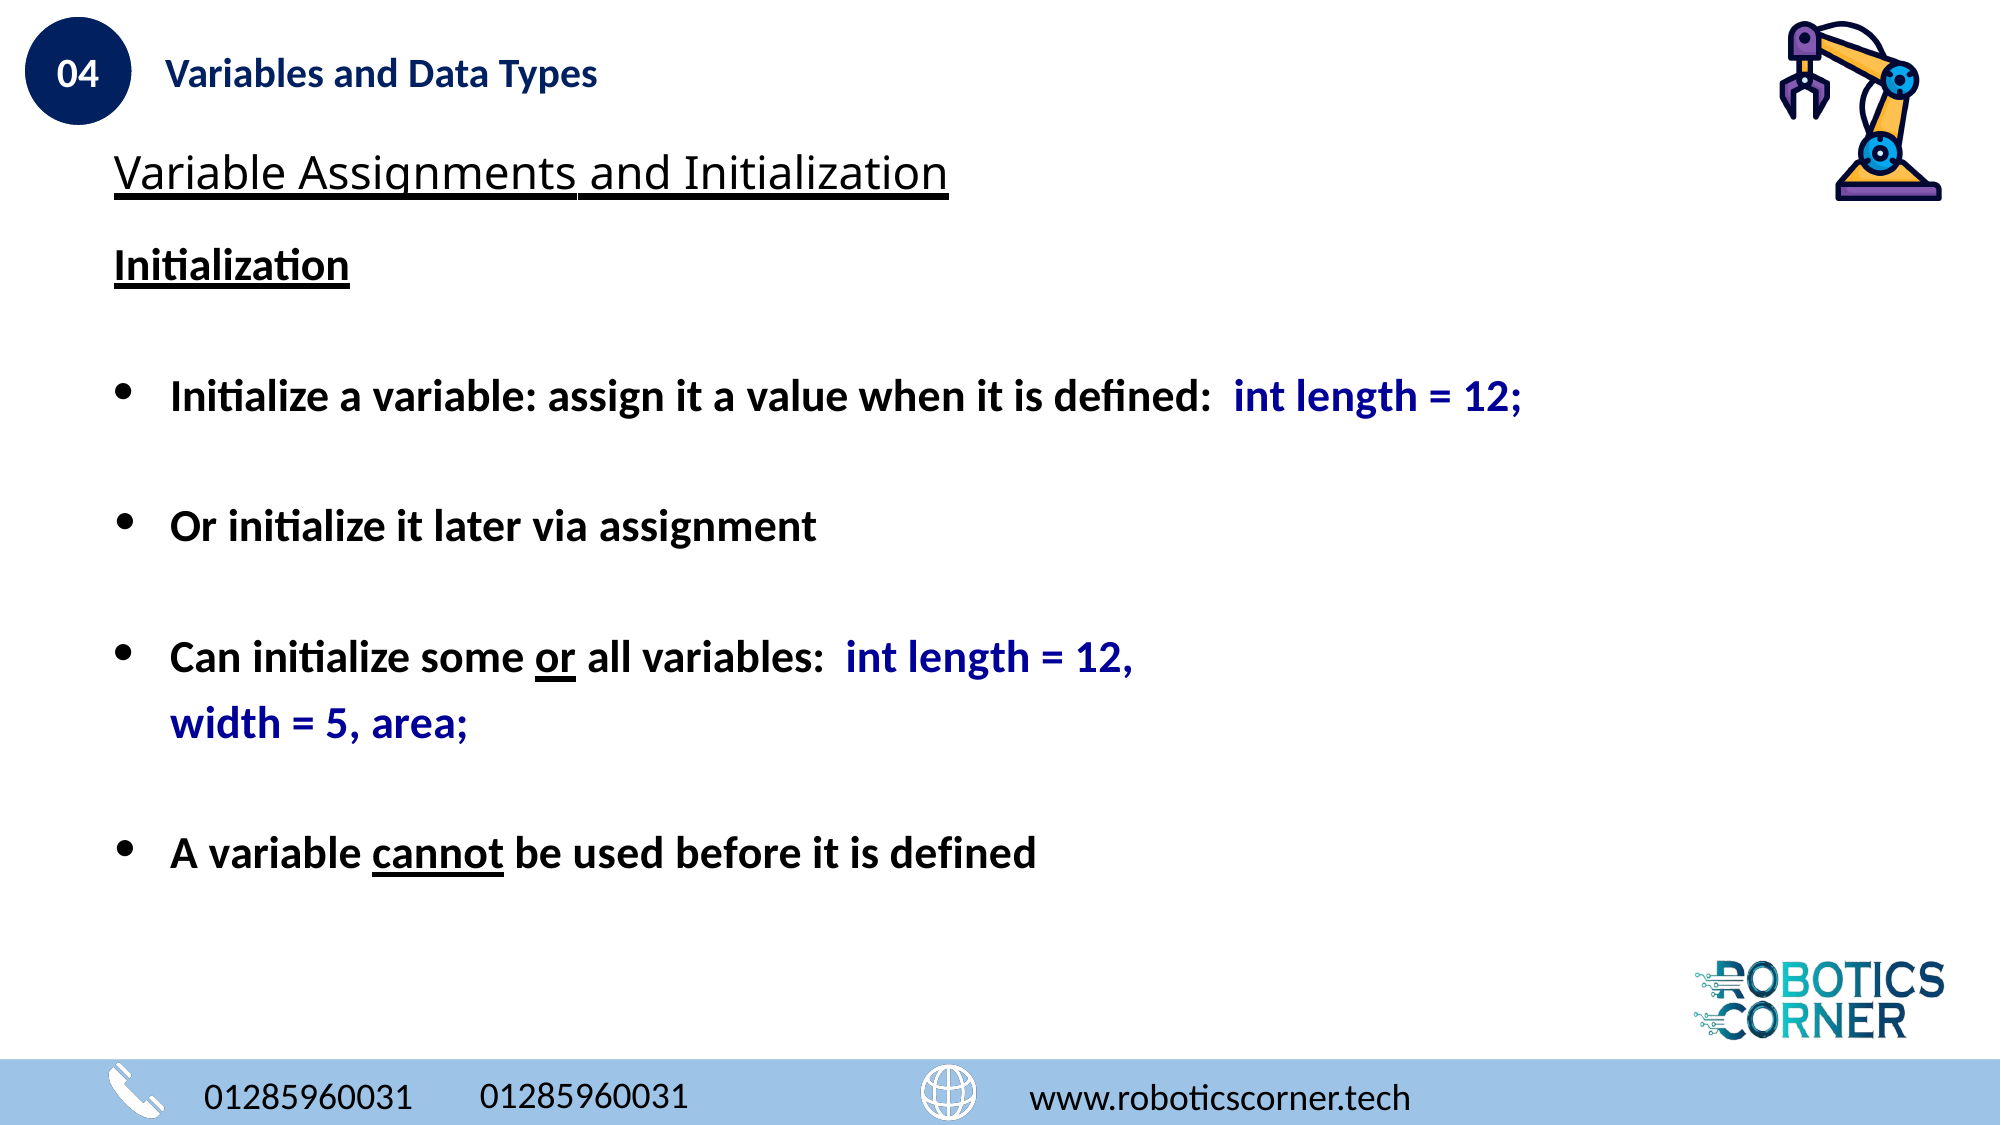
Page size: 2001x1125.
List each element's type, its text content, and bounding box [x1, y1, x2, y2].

picture [103, 1057, 170, 1124]
title Variable Assignments and Initialization [111, 74, 1081, 232]
picture [915, 1059, 981, 1125]
text_box [981, 1059, 2000, 1125]
text_box www.roboticscorner.tech [1014, 1065, 1531, 1125]
picture [1771, 21, 1950, 201]
text_box 01285960031 [189, 1064, 495, 1125]
text_box 04 [22, 14, 134, 128]
text_box [0, 1059, 915, 1125]
picture [1680, 859, 1953, 1059]
text_box Variables and Data Types [150, 38, 697, 103]
text_box 01285960031 [465, 1063, 811, 1124]
text_box Initialization Initialize a variable: assign it a value when it is defined: int length = 12; Or initialize it later via assignment Can initialize some or all variables: int length = 12, width = 5, area; A variable cannot be used before it is defined [111, 232, 1575, 878]
